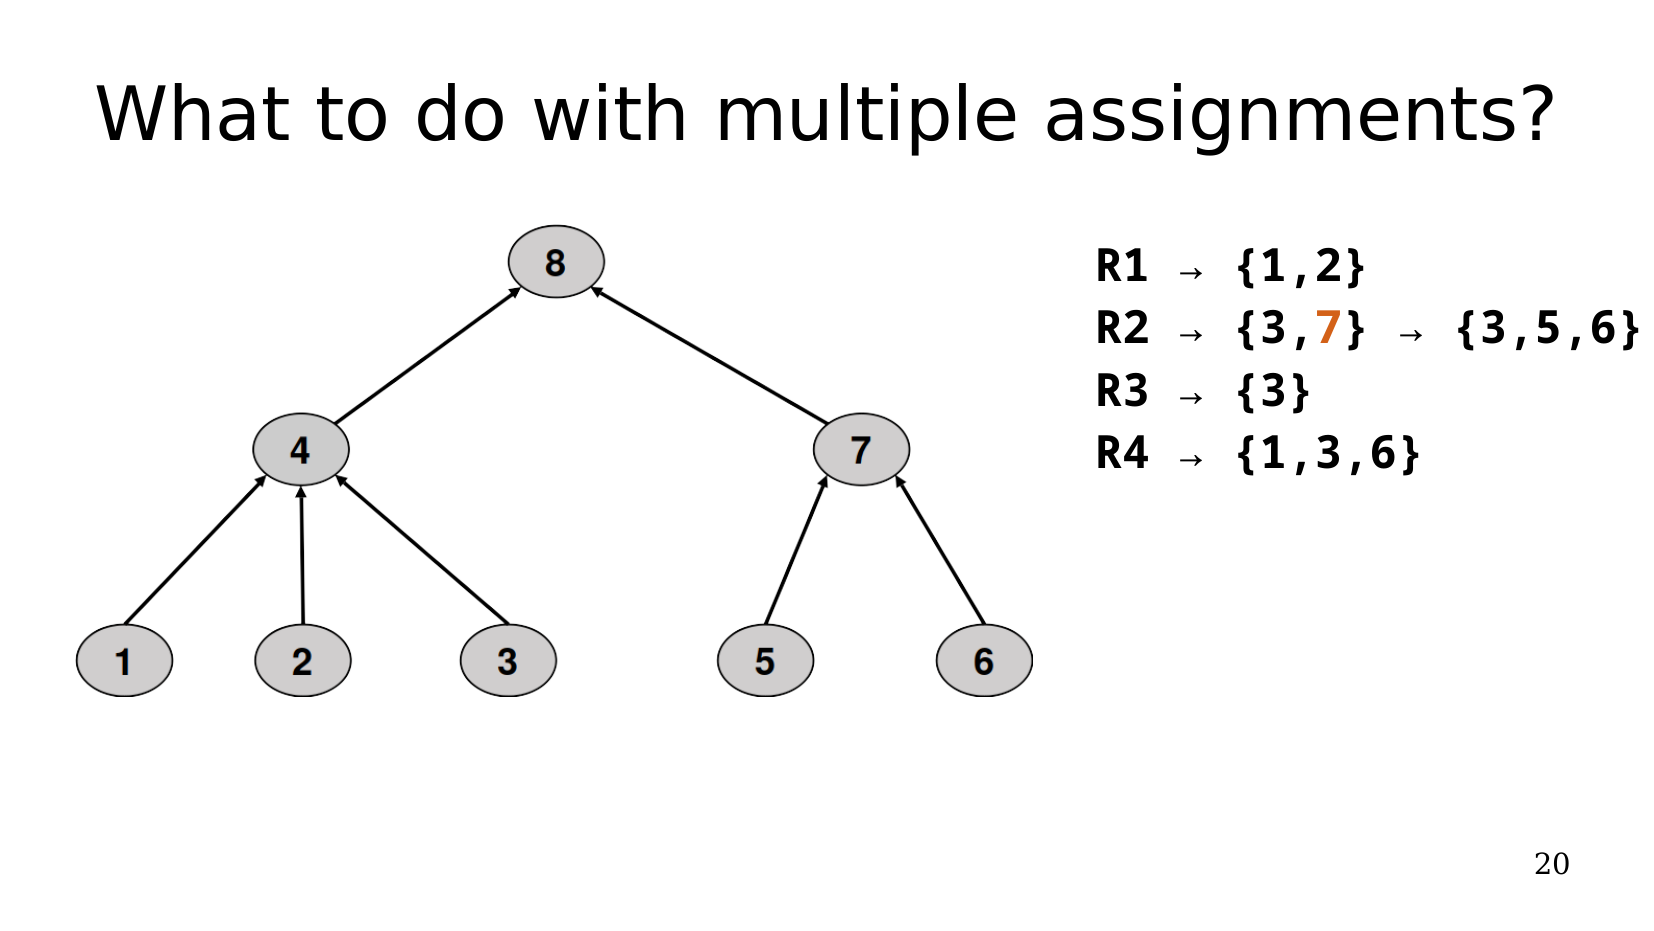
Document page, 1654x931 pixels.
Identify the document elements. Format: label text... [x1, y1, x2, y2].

title What to do with multiple assignments? [82, 37, 1571, 193]
picture [75, 224, 1033, 697]
text_box R1 → {1,2} R2 → {3,7} → {3,5,6} R3 → {3} R4 → {1,3,6} [1080, 225, 1615, 423]
